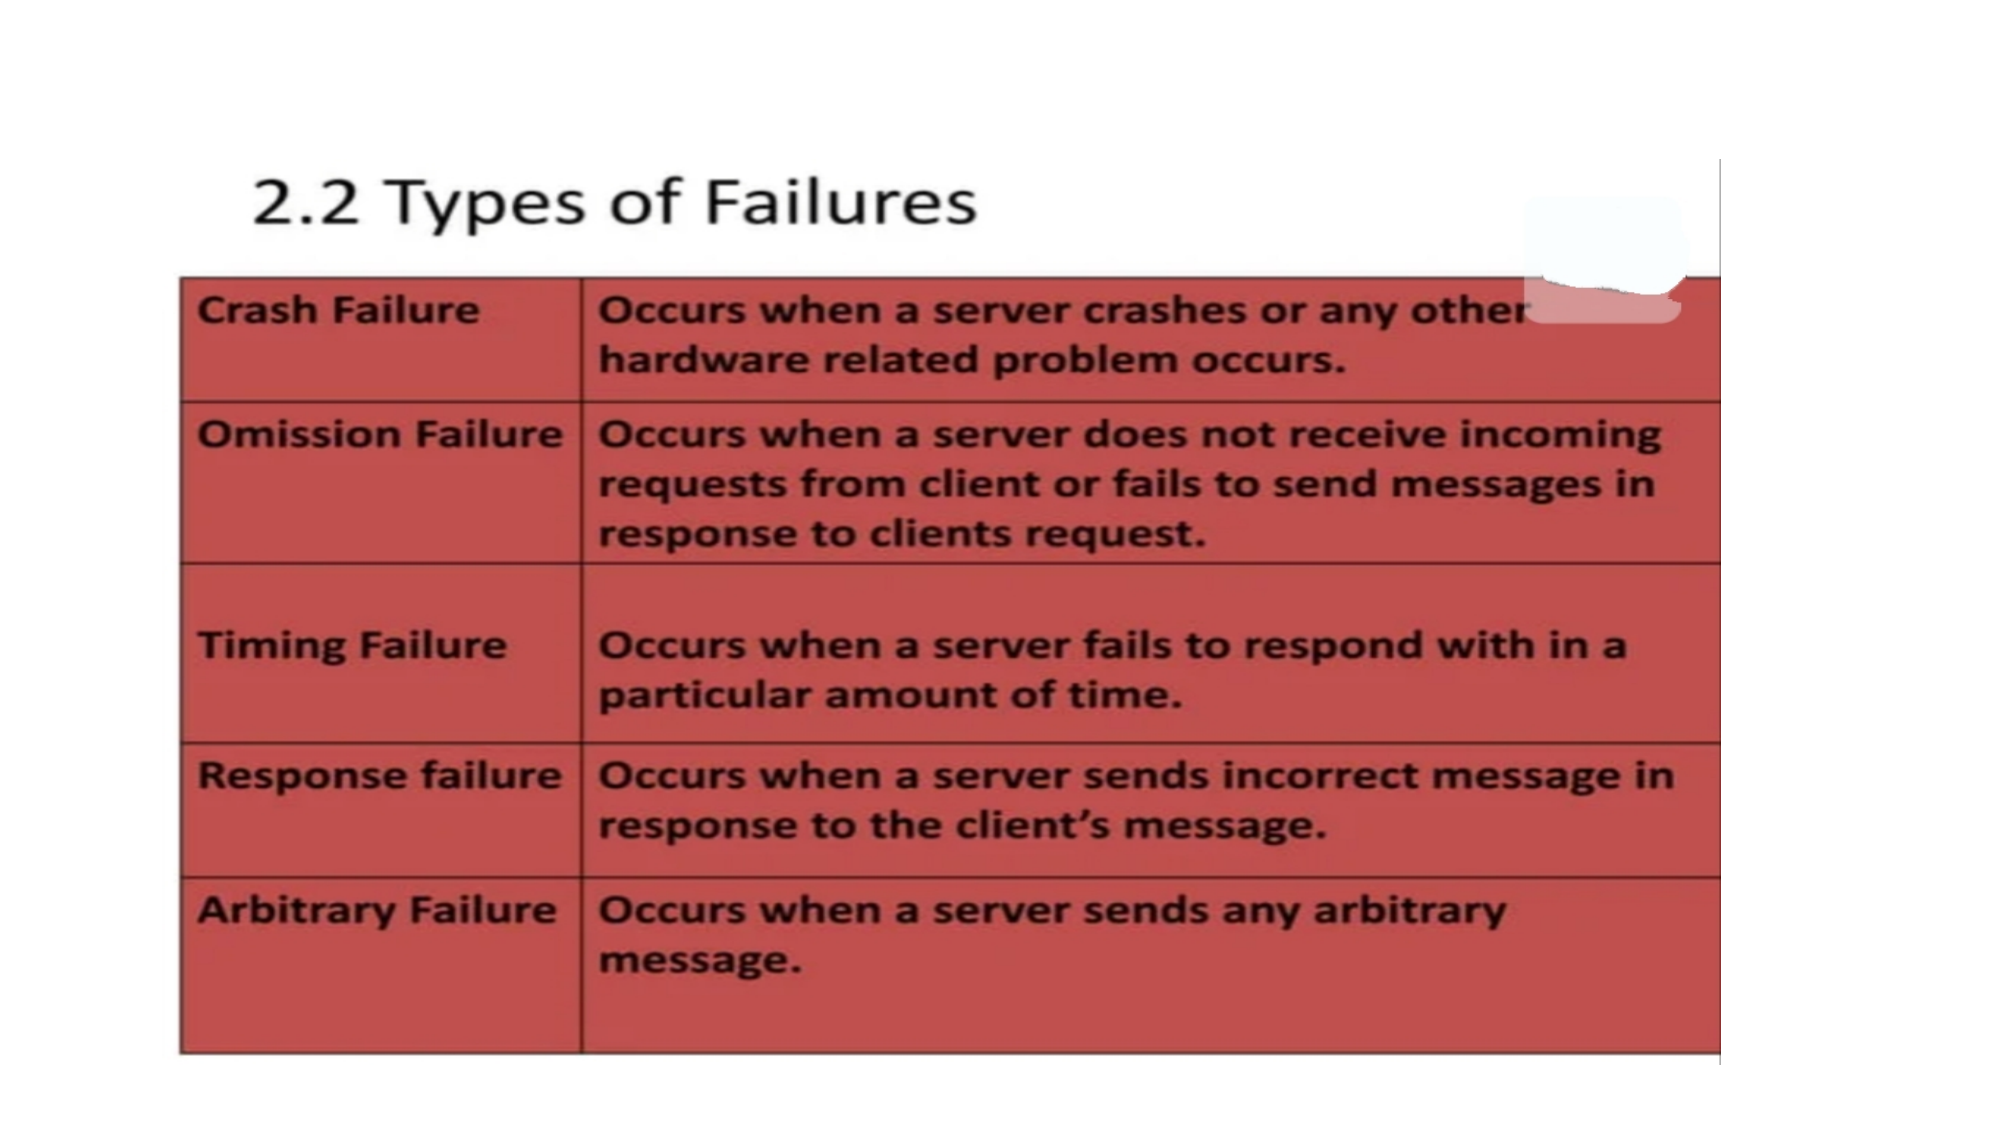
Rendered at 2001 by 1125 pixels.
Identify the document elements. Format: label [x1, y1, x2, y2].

picture [162, 159, 1721, 1065]
